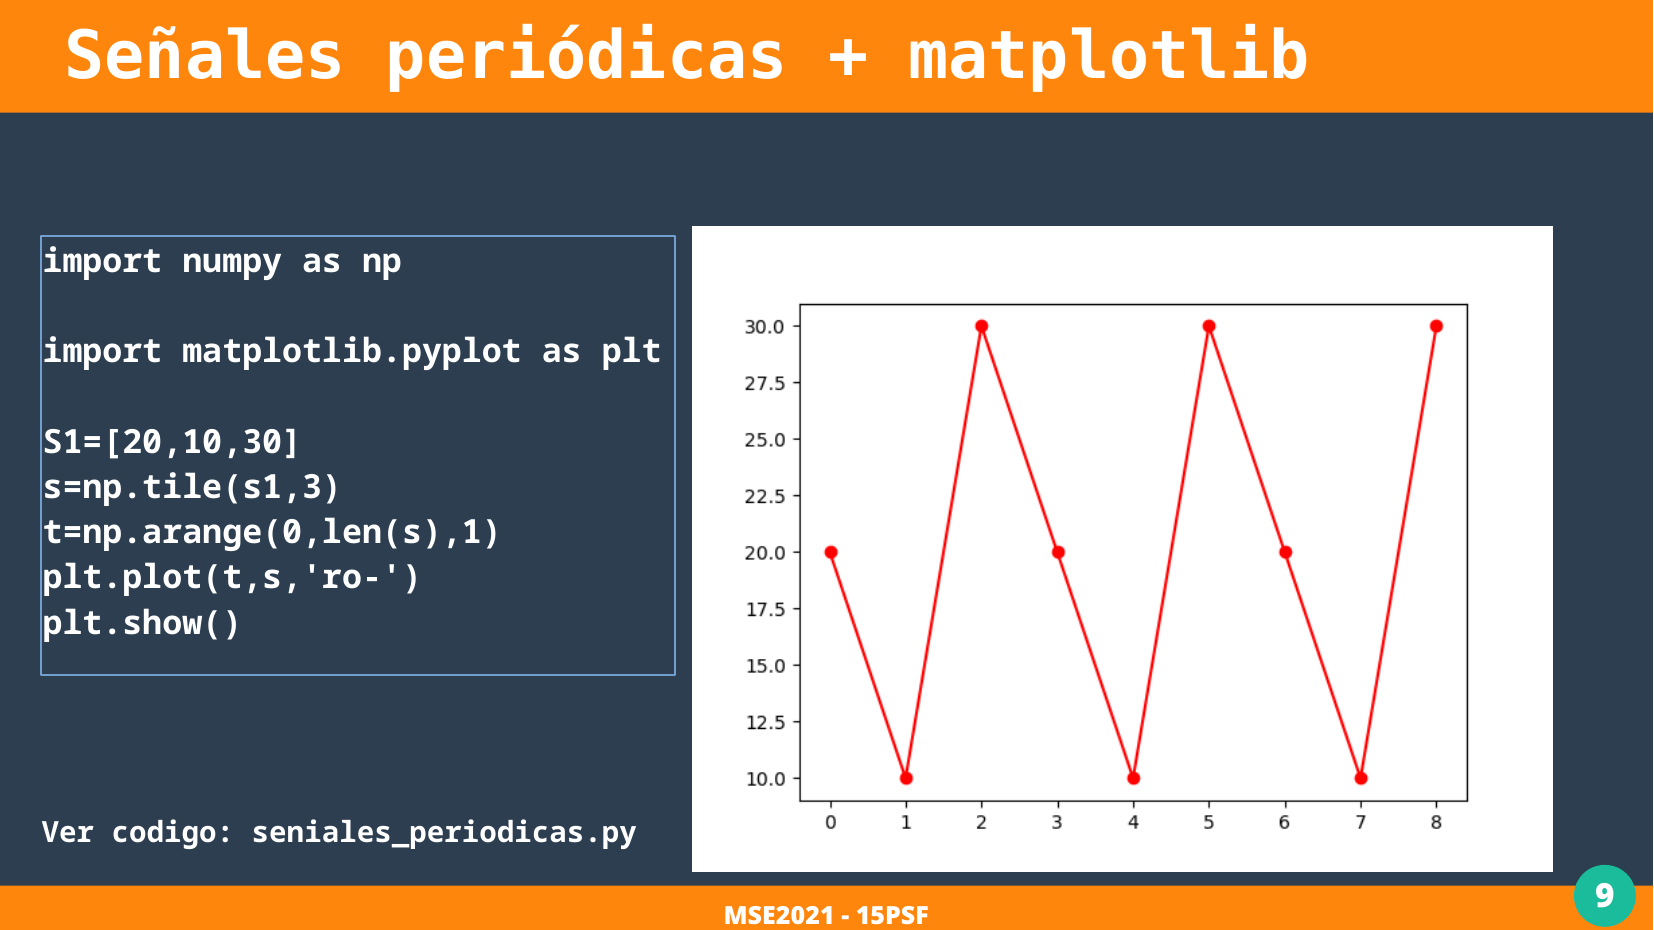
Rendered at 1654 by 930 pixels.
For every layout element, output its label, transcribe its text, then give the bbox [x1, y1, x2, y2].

picture [692, 226, 1553, 872]
text_box Ver codigo: seniales_periodicas.py [3, 787, 676, 874]
list import numpy as np import matplotlib.pyplot as plt S1=[20,10,30] s=np.tile(s1,3) t=np.arange(0,len(s),1) plt.plot(t,s,'ro-') plt.show() [41, 235, 676, 676]
title Señales periódicas + matplotlib [64, 16, 1653, 188]
